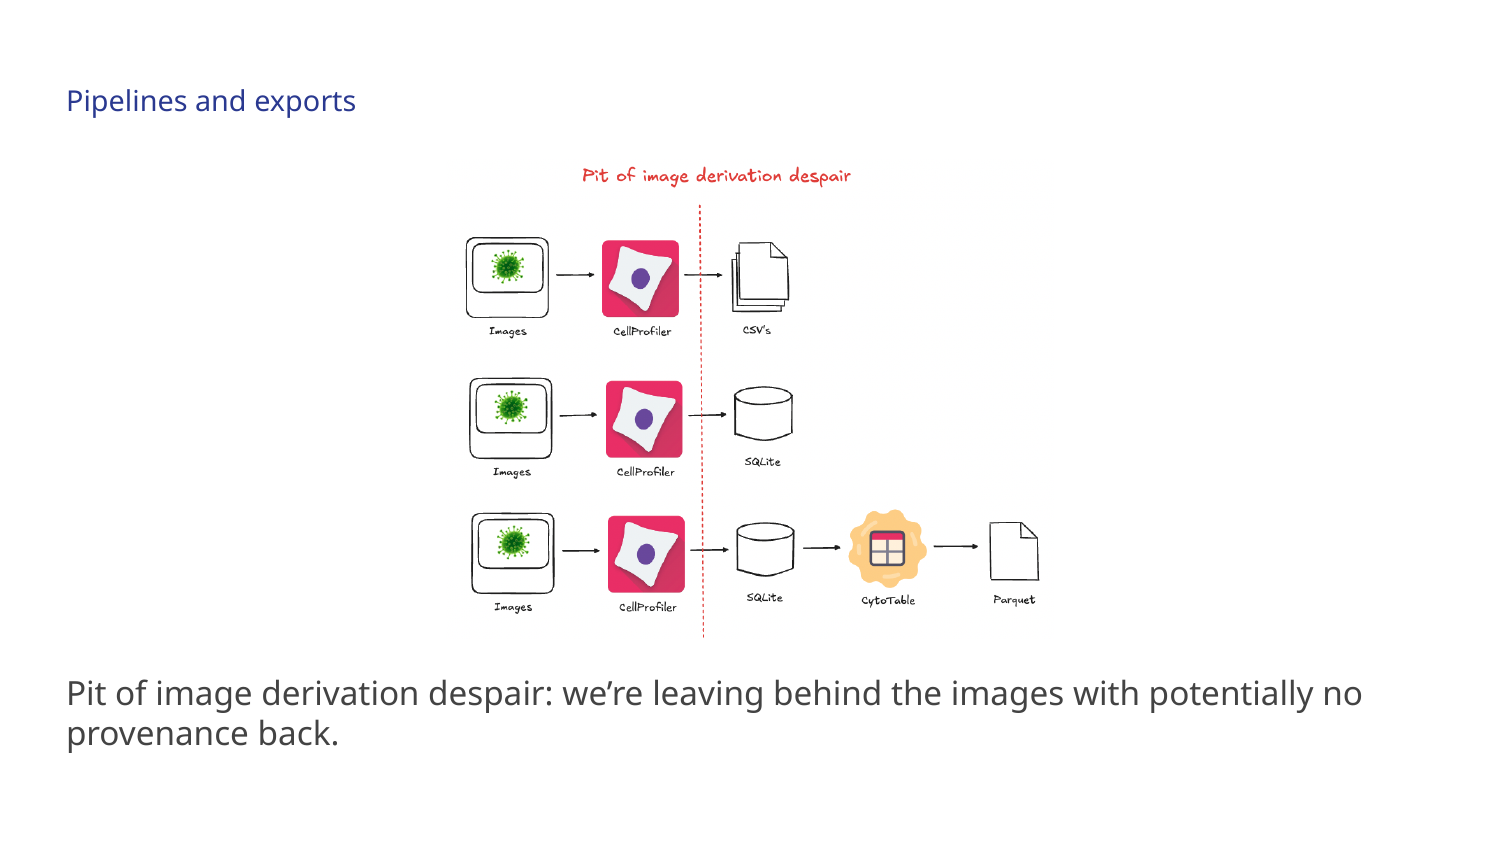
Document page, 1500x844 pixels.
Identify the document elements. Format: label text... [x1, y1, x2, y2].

title Pipelines and exports [51, 67, 1449, 167]
text_box Pit of image derivation despair: we’re leaving behind the images with potentially no provenance back. [51, 657, 1494, 793]
picture [446, 159, 1054, 639]
